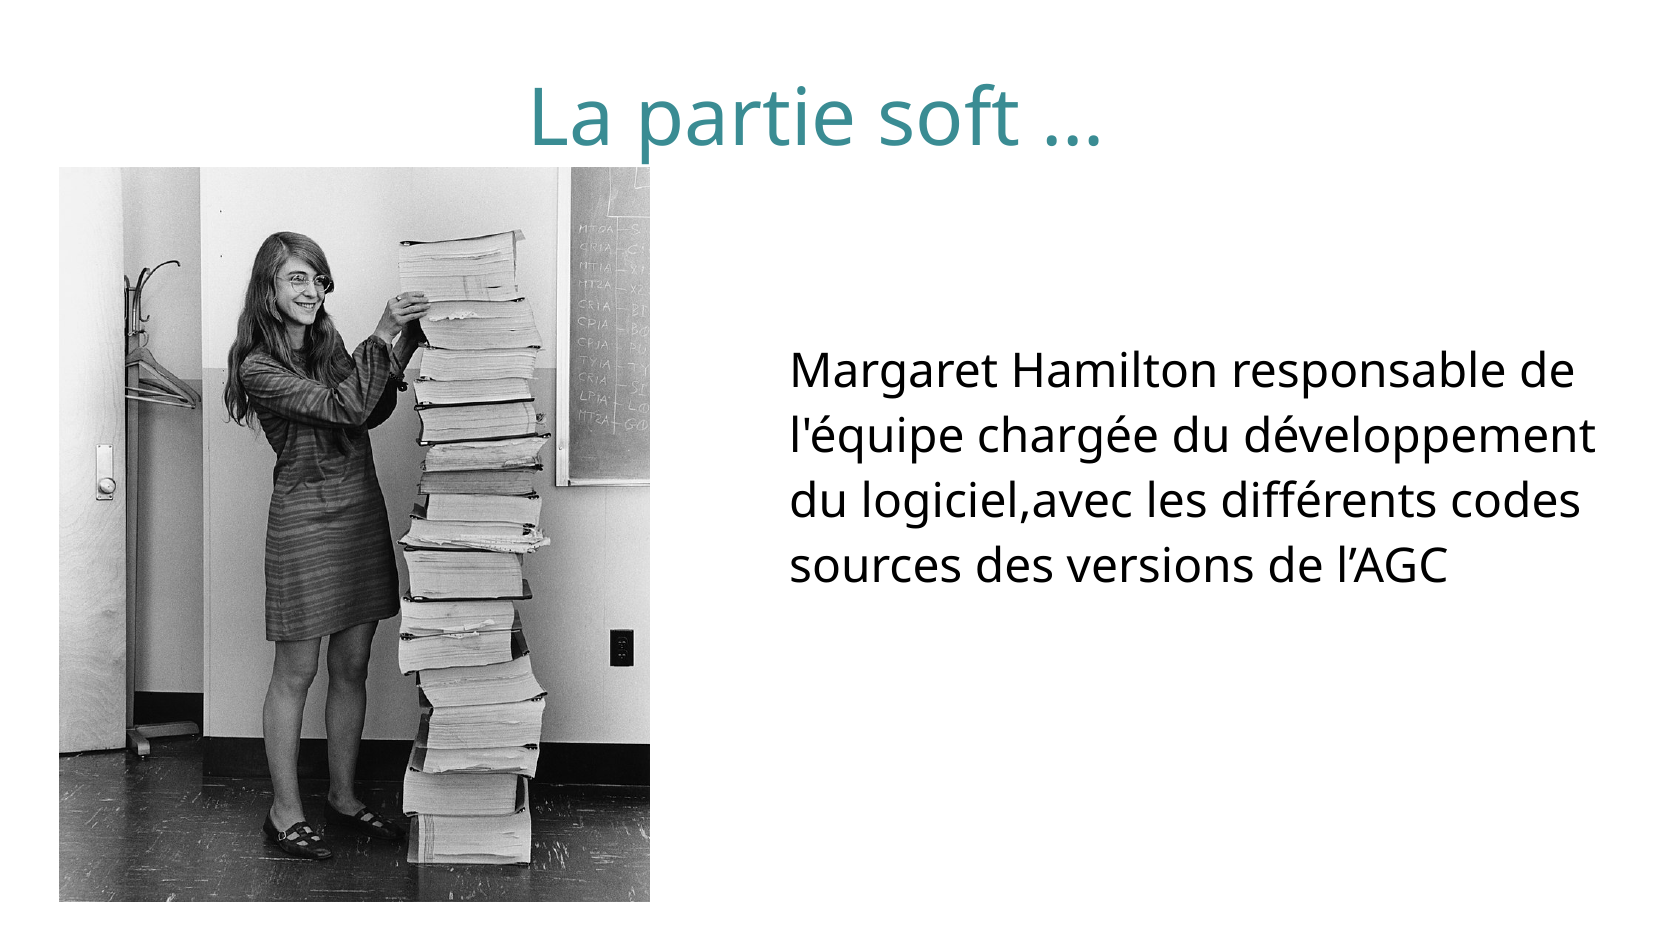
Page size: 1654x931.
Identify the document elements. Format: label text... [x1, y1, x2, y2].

picture [59, 167, 650, 902]
list Margaret Hamilton responsable de l'équipe chargée du développement du logiciel,avec les différents codes sources des versions de l’AGC [738, 335, 1601, 650]
title La partie soft … [82, 37, 1571, 193]
